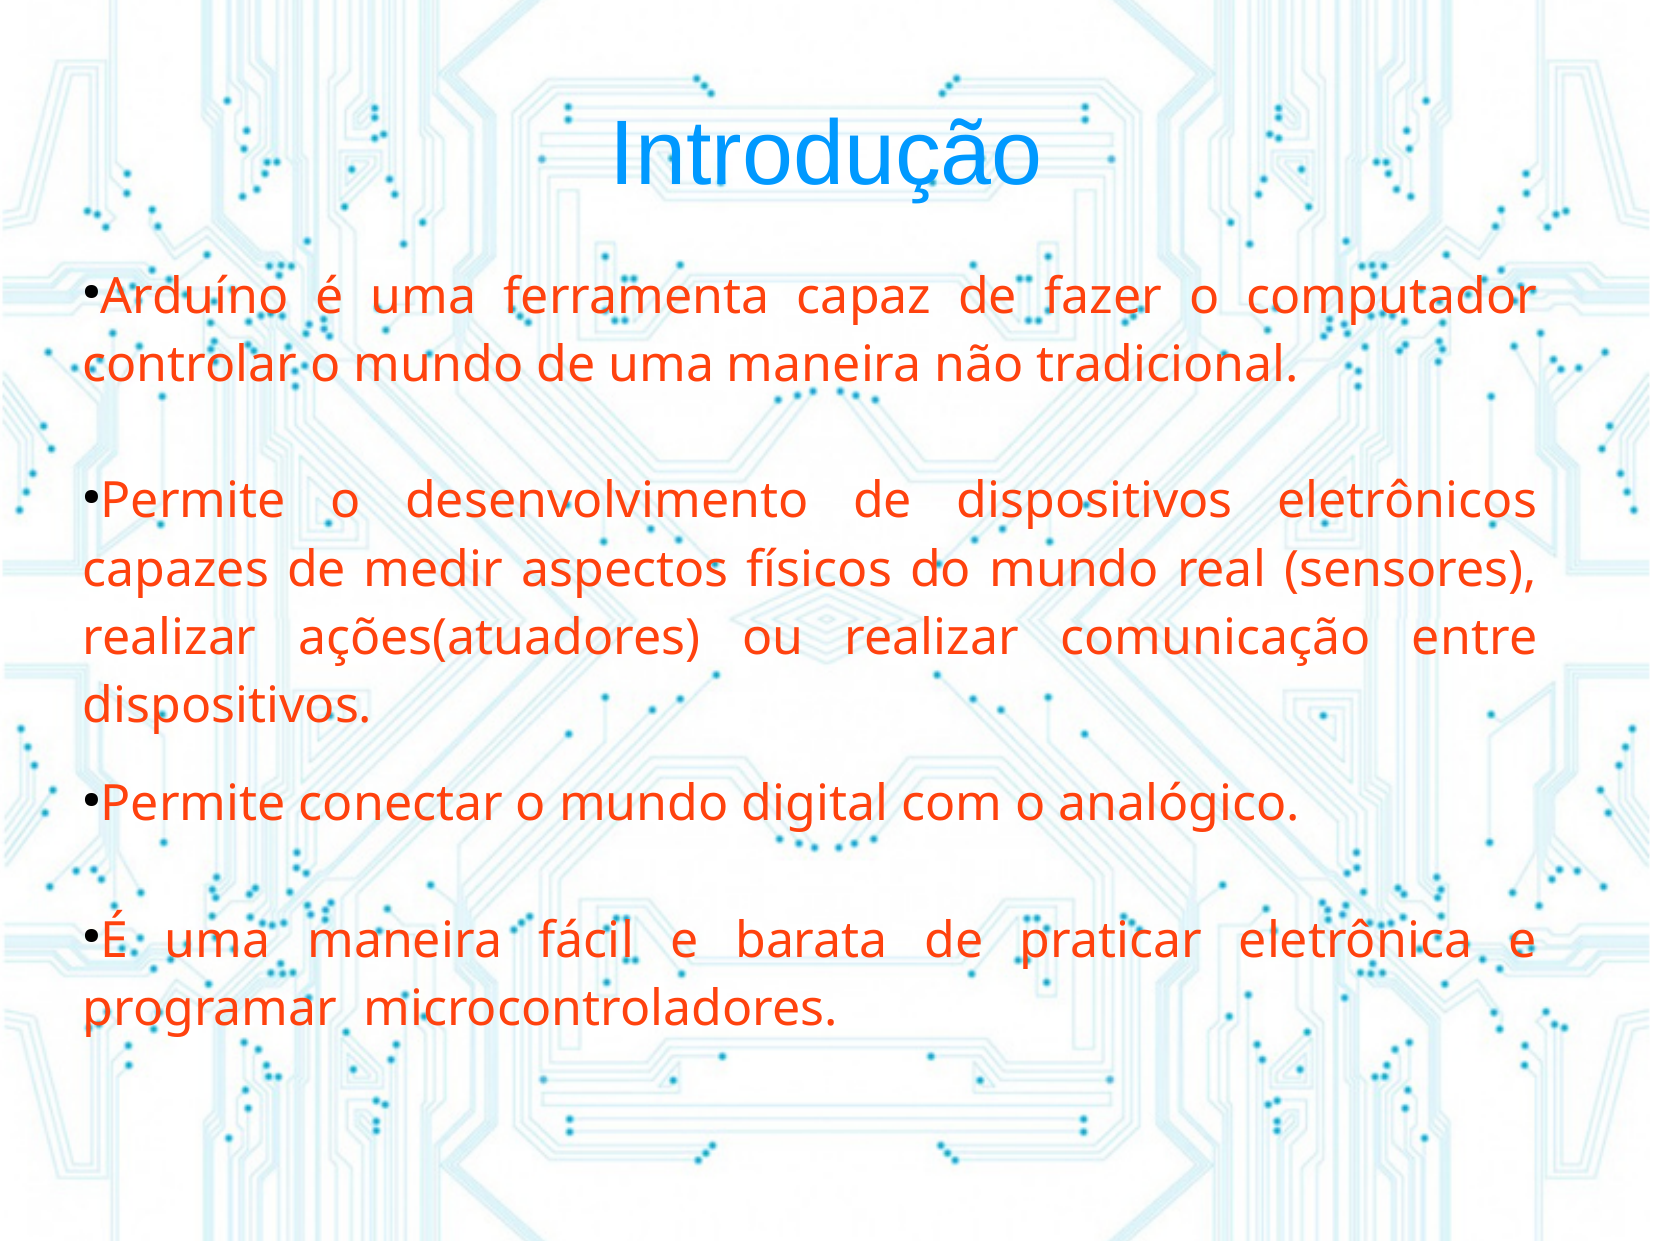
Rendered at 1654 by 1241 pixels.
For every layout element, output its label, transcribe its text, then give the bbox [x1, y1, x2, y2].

picture [0, 0, 1654, 1241]
title Introdução [82, 49, 1571, 257]
subtitle Arduíno é uma ferramenta capaz de fazer o computador controlar o mundo de uma maneira não tradicional. Permite o desenvolvimento de dispositivos eletrônicos capazes de medir aspectos físicos do mundo real (sensores), realizar ações(atuadores) ou realizar comunicação entre dispositivos. Permite conectar o mundo digital com o analógico. É uma maneira fácil e barata de praticar eletrônica e programar microcontroladores. [82, 290, 1538, 1010]
